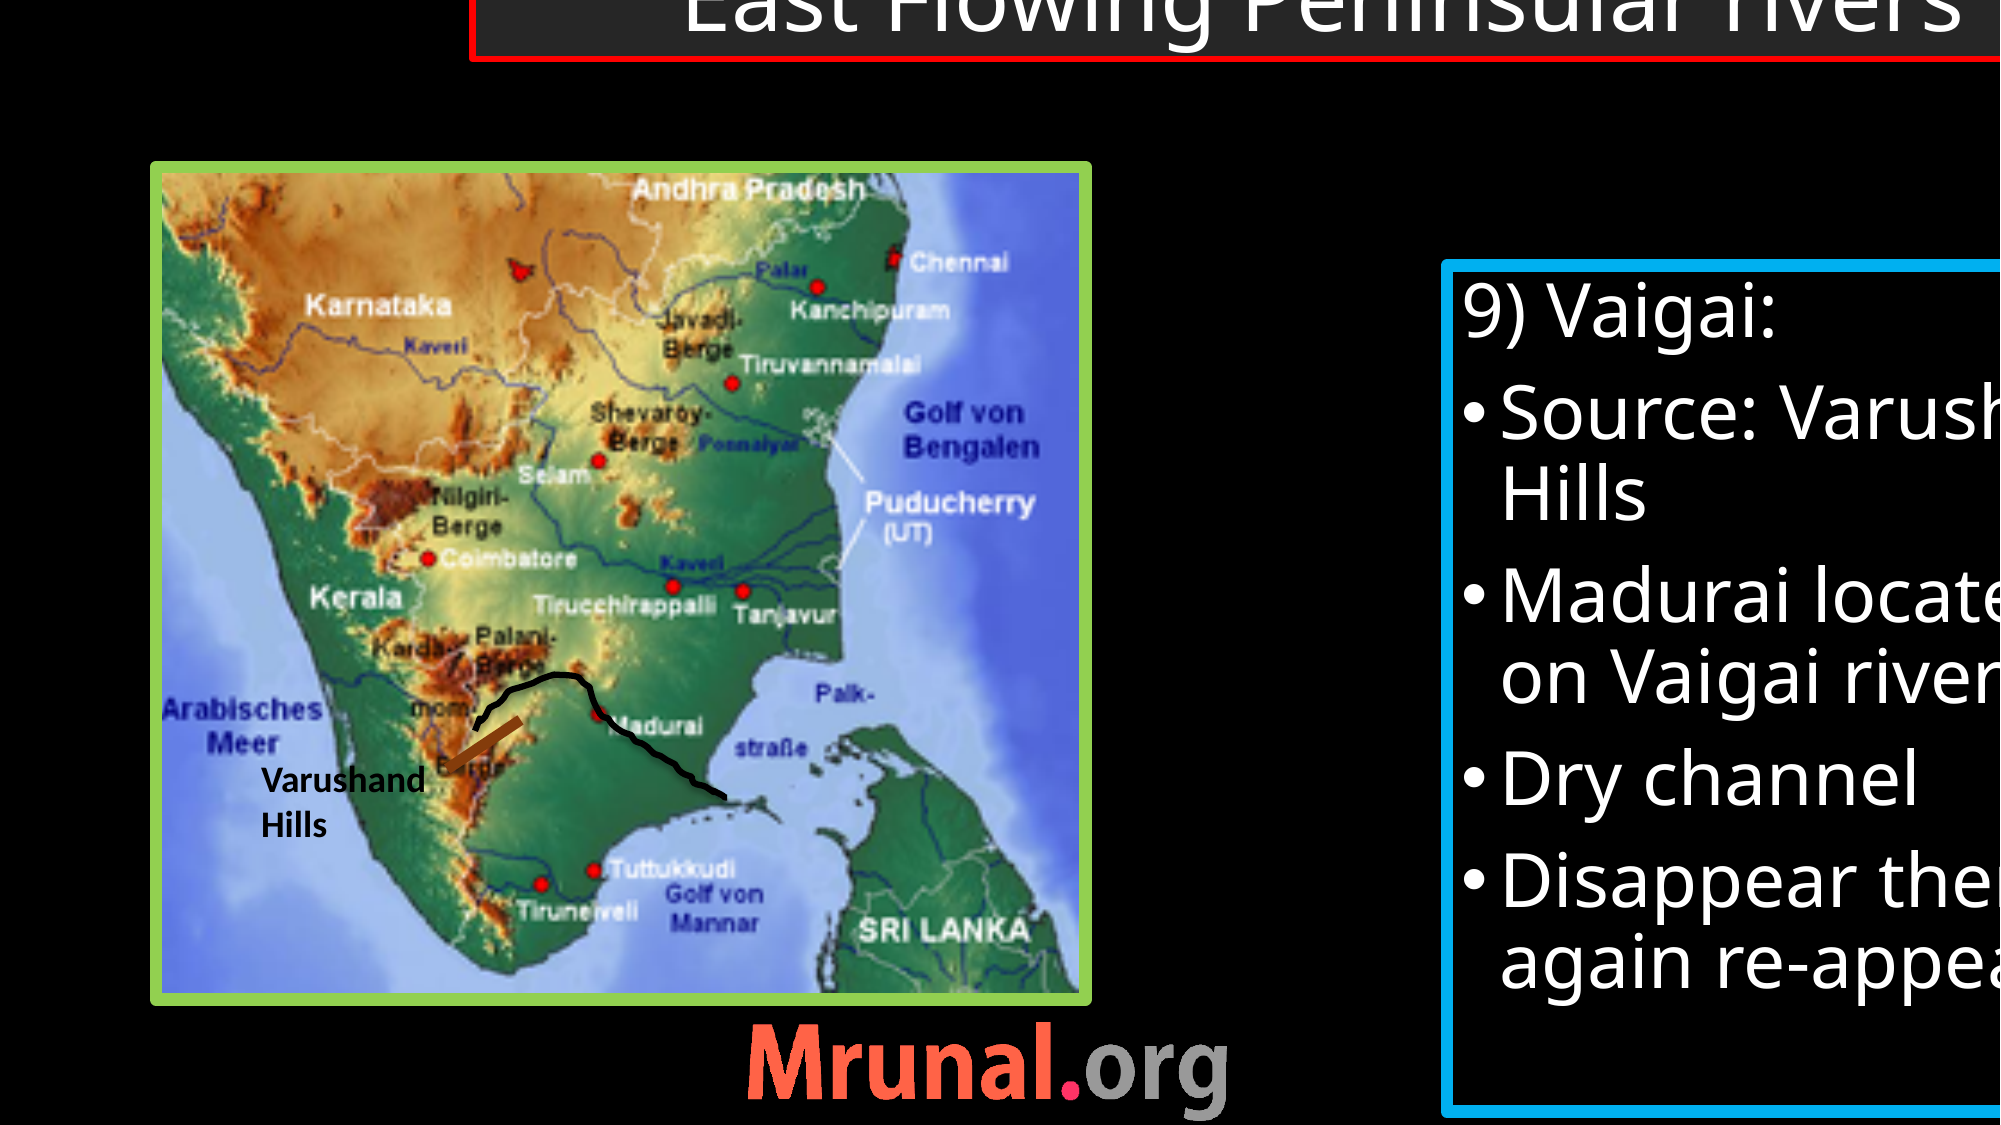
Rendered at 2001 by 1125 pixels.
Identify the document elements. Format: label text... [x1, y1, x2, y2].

title East Flowing Peninsular rivers [472, 0, 2000, 60]
picture [162, 173, 1080, 994]
text_box Varushand Hills [246, 747, 507, 853]
picture [741, 1005, 1230, 1125]
list 9) Vaigai: Source: Varushand Hills Madurai located on Vaigai river Dry channel Disappear then again re-appear [1446, 265, 2000, 1112]
text_box [470, 715, 524, 747]
